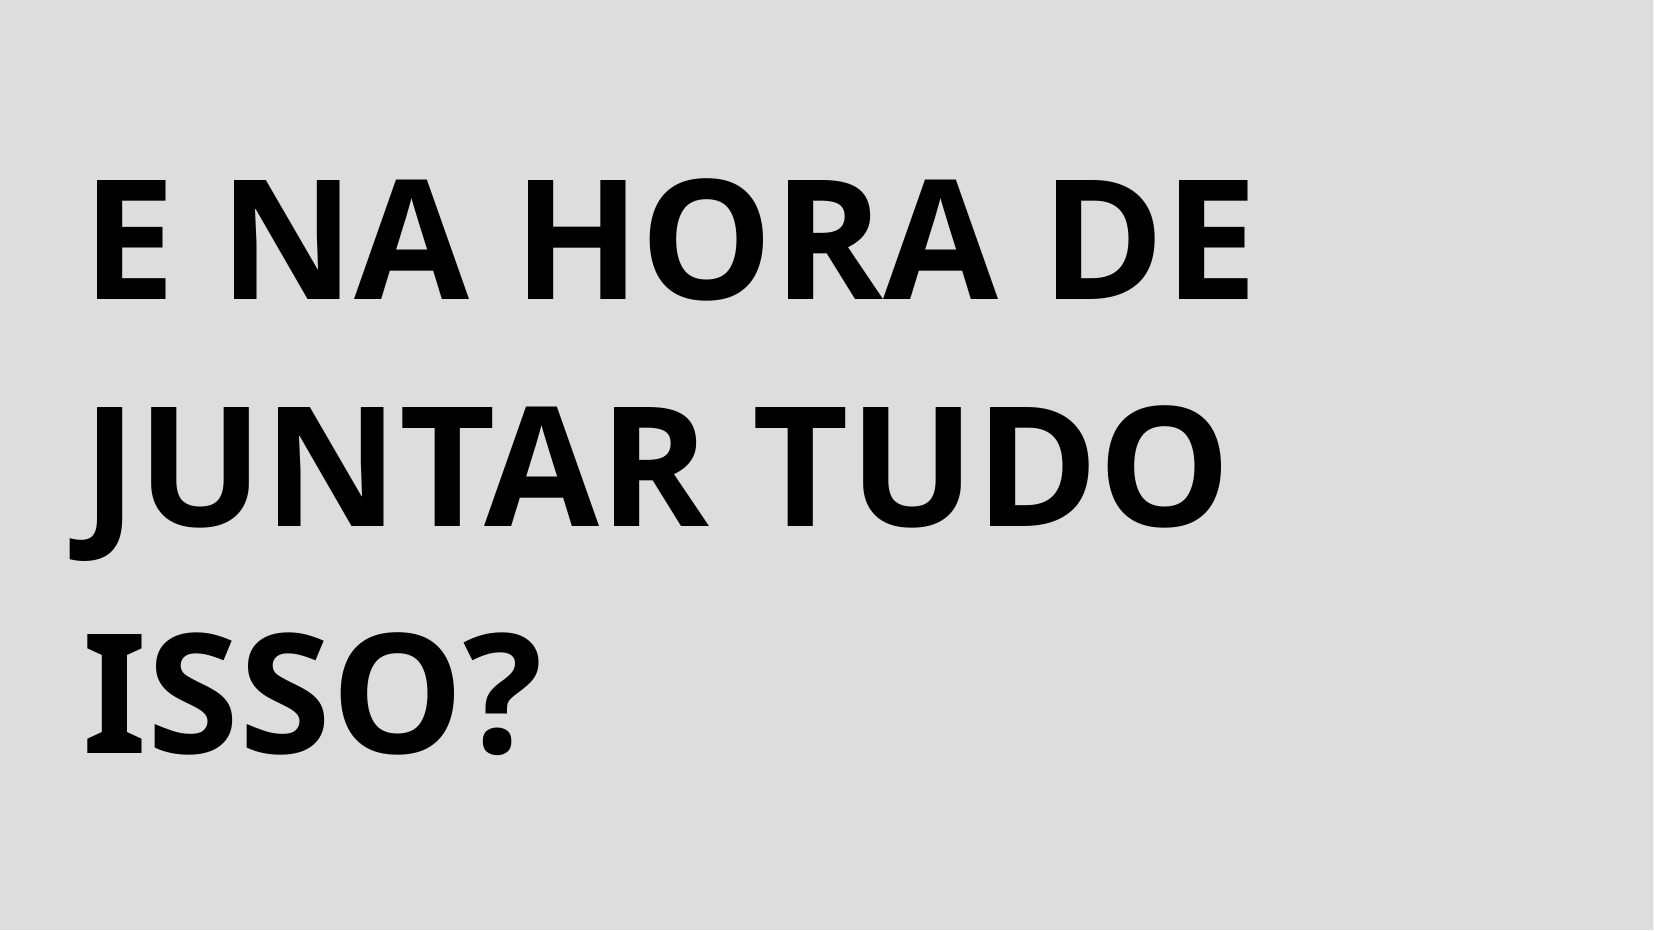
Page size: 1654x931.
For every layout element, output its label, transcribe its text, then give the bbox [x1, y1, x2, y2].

subtitle E NA HORA DE JUNTAR TUDO ISSO? [82, 37, 1571, 886]
